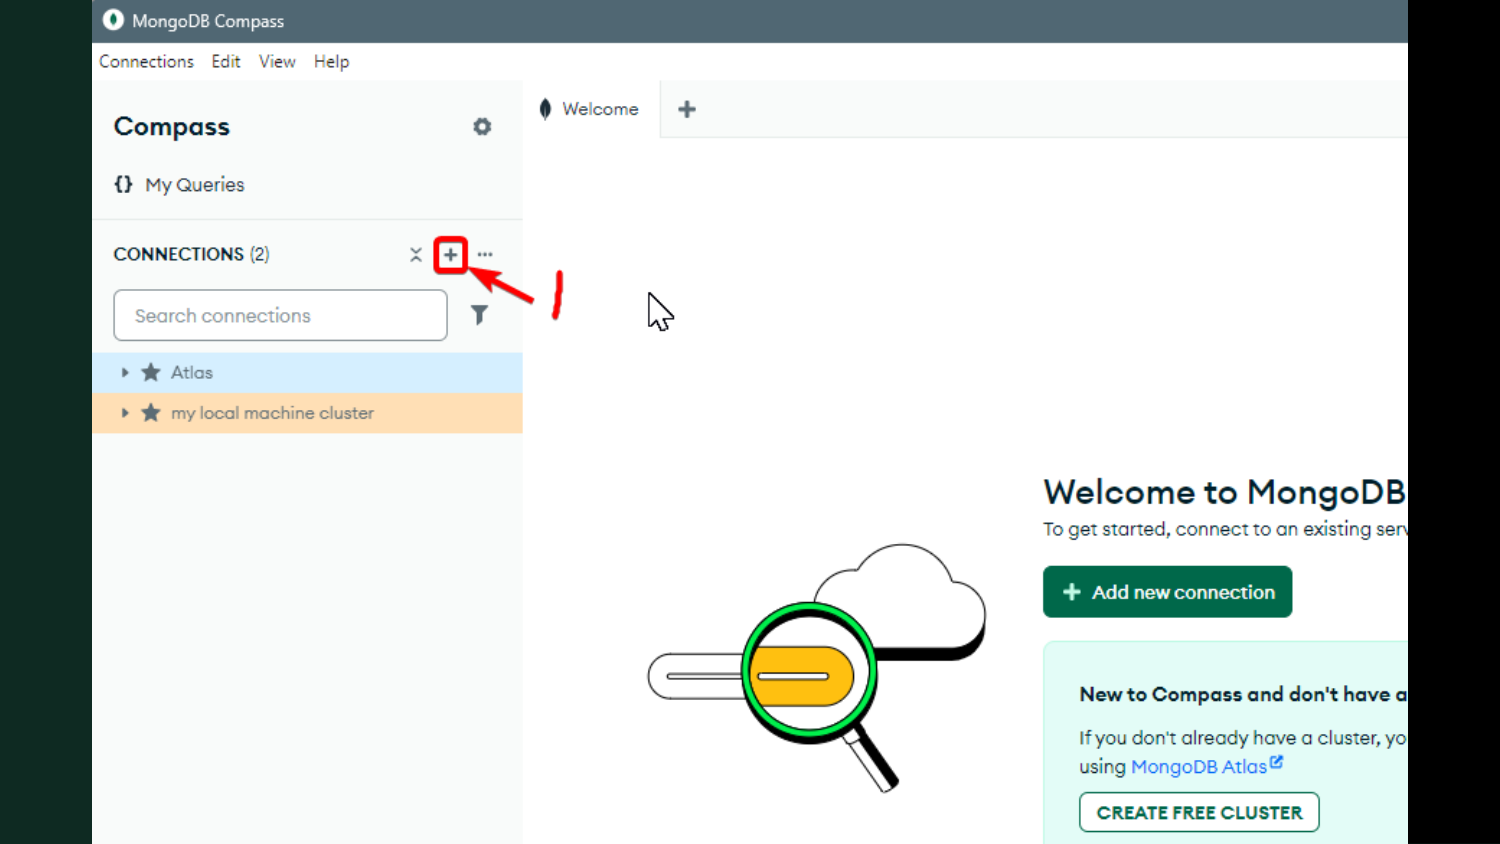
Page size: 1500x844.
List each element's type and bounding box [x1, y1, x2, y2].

picture [92, 0, 1408, 844]
